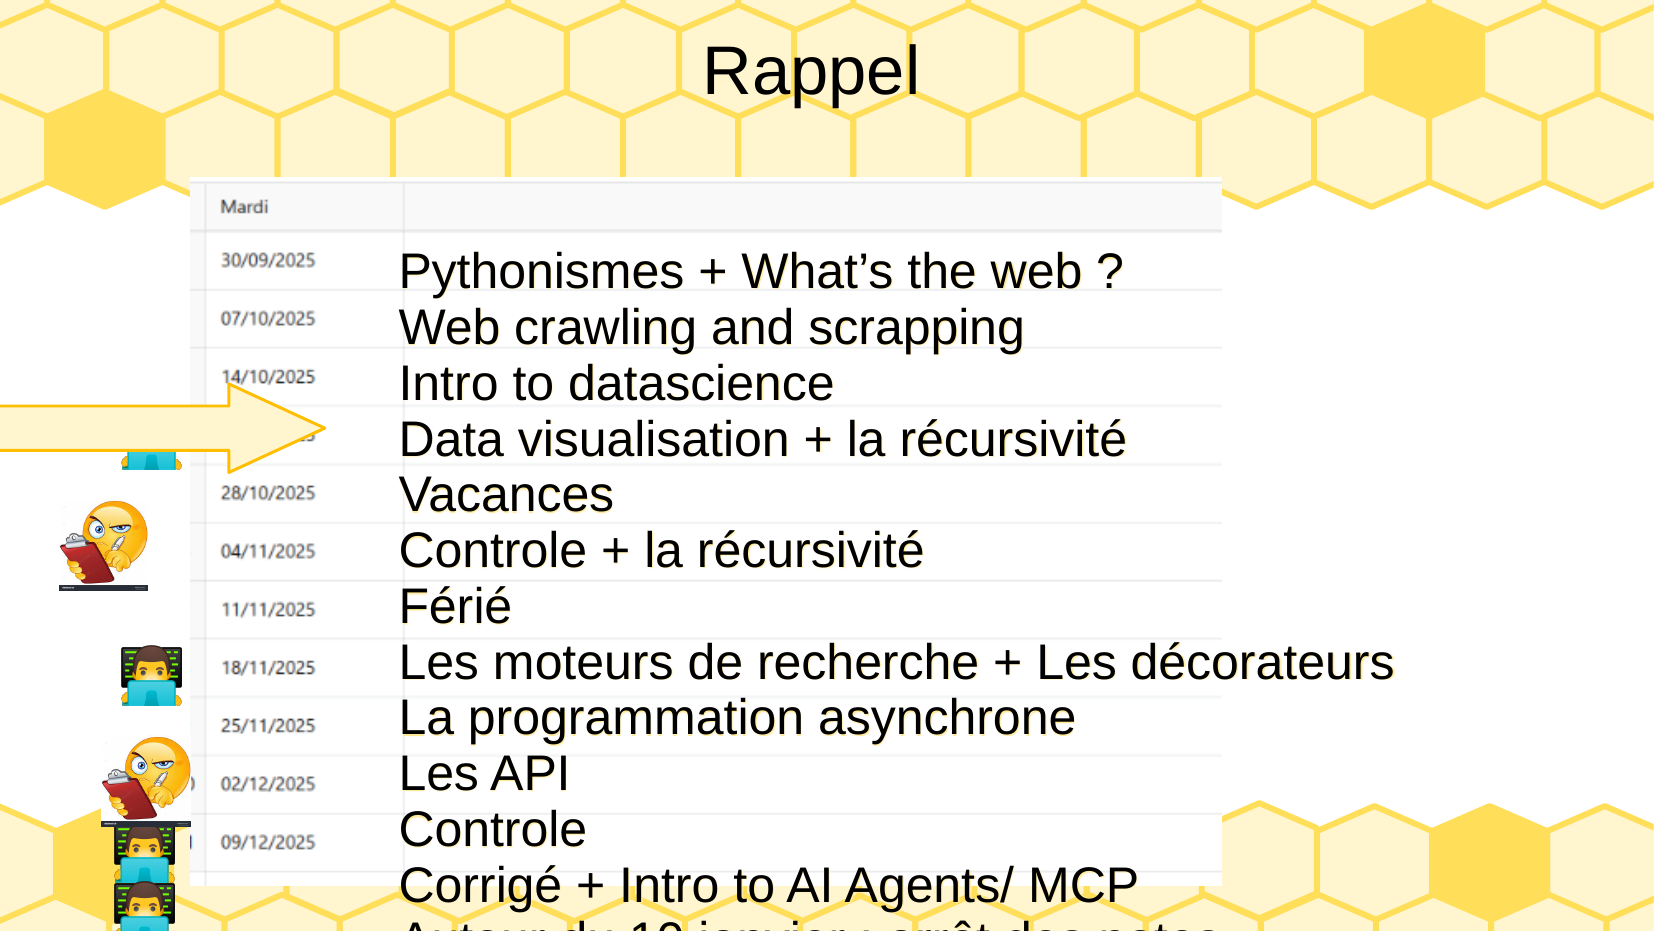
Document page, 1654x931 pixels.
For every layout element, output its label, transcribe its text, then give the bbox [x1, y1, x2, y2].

text_box Pythonismes + What’s the web ? Web crawling and scrapping Intro to datascience Data visualisation + la récursivité Vacances Controle + la récursivité Férié Les moteurs de recherche + Les décorateurs La programmation asynchrone Les API Controle Corrigé + Intro to AI Agents/ MCP Autour du 10 janvier : arrêt des notes [383, 236, 1654, 931]
title Rappel [76, 0, 1565, 171]
picture [118, 642, 185, 709]
text_box [0, 383, 325, 473]
picture [59, 499, 148, 591]
picture [101, 177, 1222, 931]
picture [118, 451, 185, 473]
